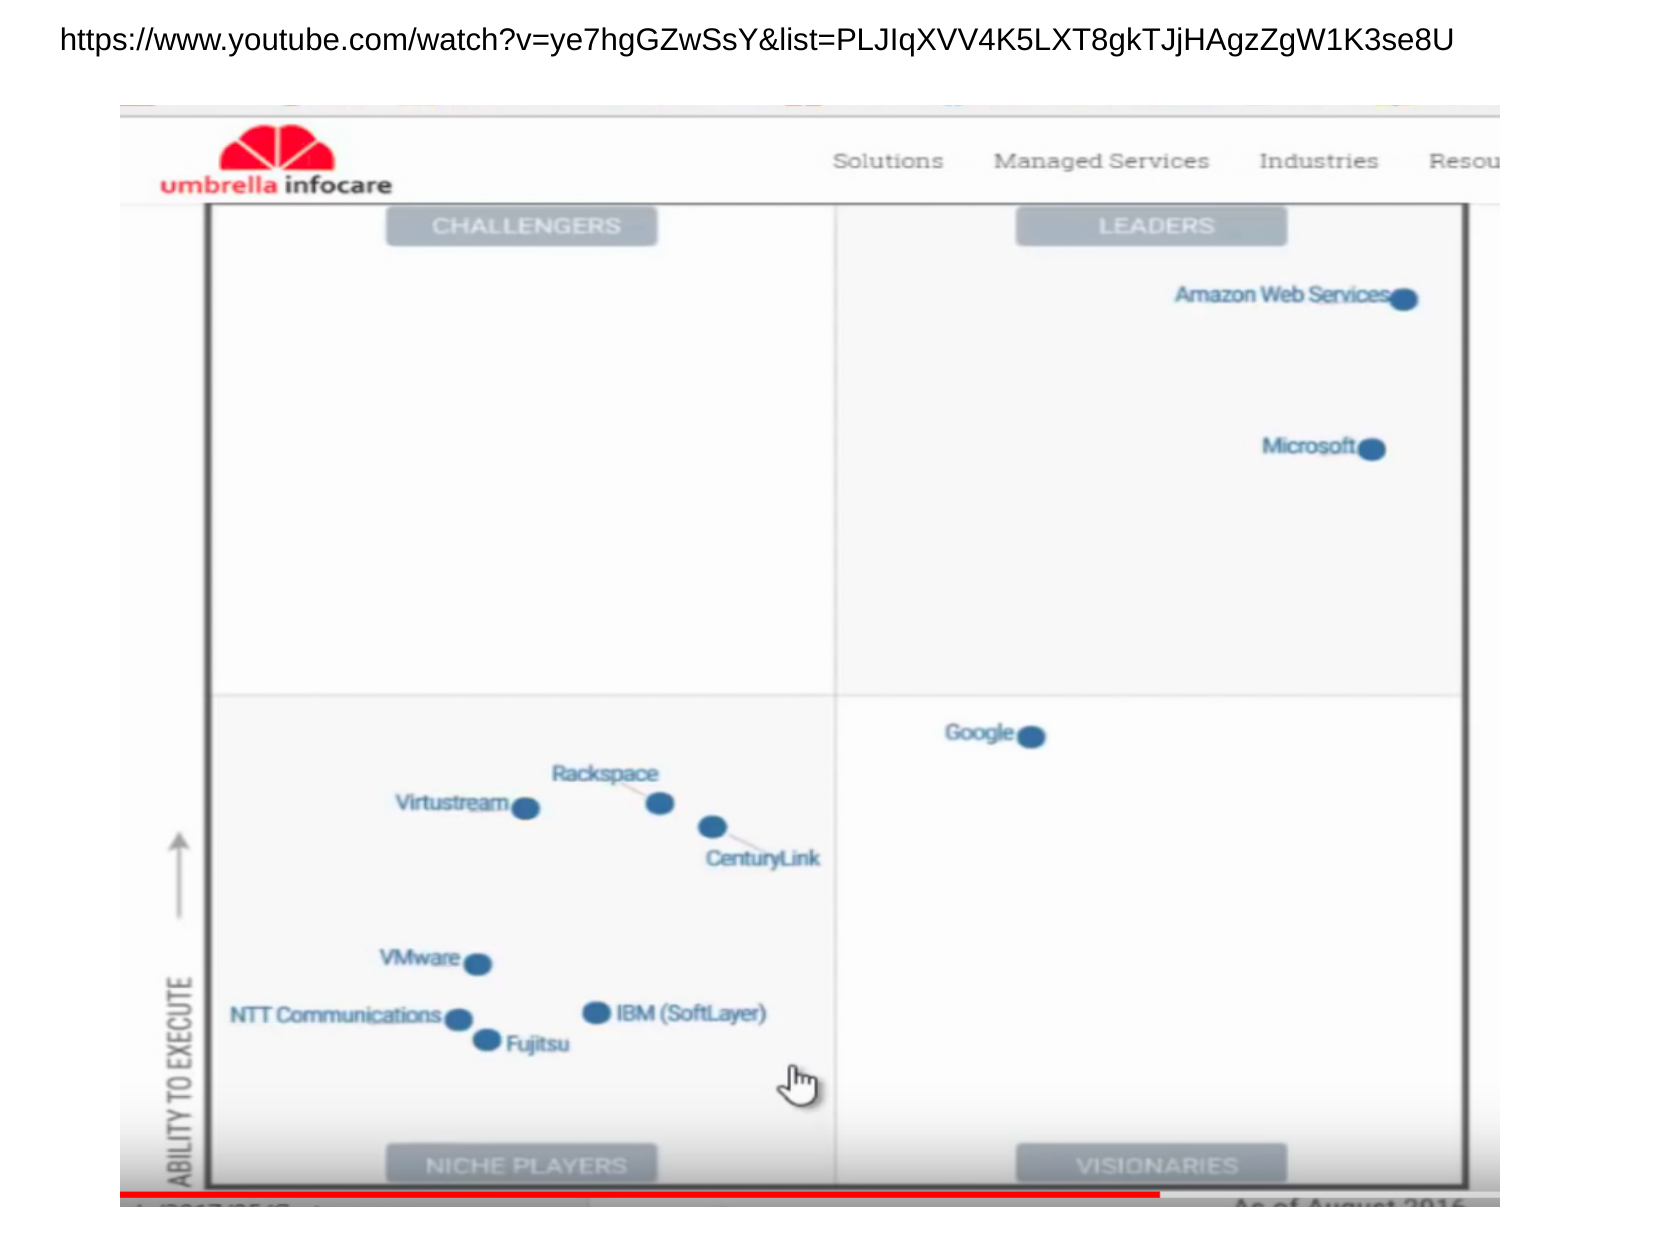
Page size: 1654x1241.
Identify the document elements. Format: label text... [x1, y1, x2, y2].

text_box https://www.youtube.com/watch?v=ye7hgGZwSsY&list=PLJIqXVV4K5LXT8gkTJjHAgzZgW1K3se8U [45, 15, 1531, 76]
picture [120, 105, 1501, 1207]
